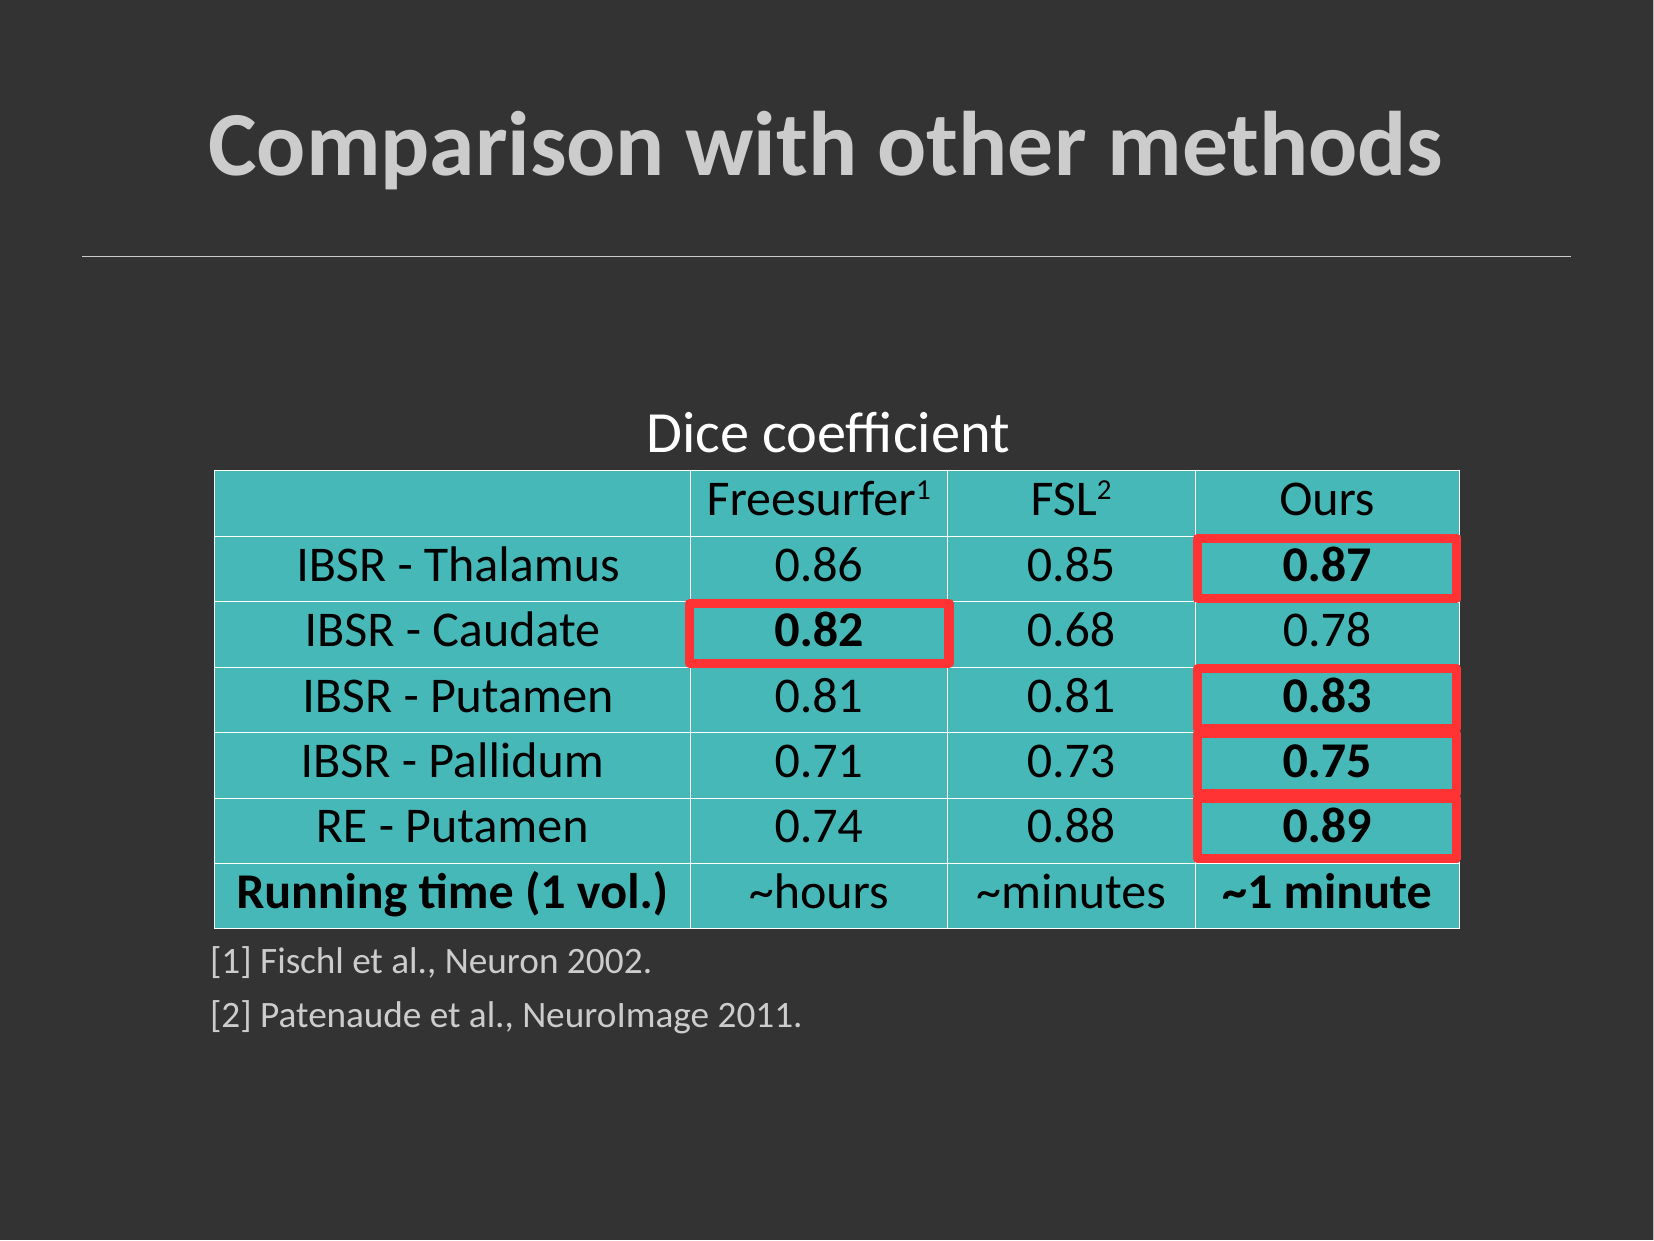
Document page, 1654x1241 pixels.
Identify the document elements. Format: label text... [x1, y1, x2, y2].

table_cell IBSR - Thalamus [215, 537, 690, 601]
table_cell 0.82 [694, 608, 944, 659]
list [1] Fischl et al., Neuron 2002. [2] Patenaude et al., NeuroImage 2011. [210, 945, 1216, 1039]
table_cell 0.75 [1202, 738, 1452, 789]
table_cell 0.73 [948, 733, 1193, 798]
table_cell 0.81 [691, 668, 947, 732]
table_cell 0.89 [1202, 803, 1452, 854]
table_cell 0.88 [948, 799, 1195, 863]
table_cell 0.81 [948, 668, 1193, 732]
table_cell IBSR - Putamen [215, 668, 690, 732]
table_cell ~1 minute [1196, 864, 1459, 928]
table_cell 0.74 [691, 799, 947, 863]
table_header Freesurfer1 [691, 476, 947, 536]
table_cell 0.68 [953, 602, 1195, 667]
table_header FSL2 [948, 476, 1195, 536]
table_cell IBSR - Pallidum [215, 733, 690, 798]
table_cell 0.85 [948, 537, 1193, 601]
title Comparison with other methods [82, 49, 1571, 257]
table_cell IBSR - Caudate [215, 602, 686, 667]
text_box Dice coefficient [210, 401, 1460, 476]
table_cell 0.71 [691, 733, 947, 798]
table_cell Running time (1 vol.) [215, 864, 690, 928]
table_header [215, 476, 690, 536]
table_cell RE - Putamen [215, 799, 690, 863]
table_cell ~minutes [948, 864, 1195, 928]
table_cell ~hours [691, 864, 947, 928]
table_cell 0.87 [1202, 543, 1452, 594]
table_cell 0.86 [691, 537, 947, 599]
table_cell 0.78 [1196, 603, 1459, 664]
table_header Ours [1196, 476, 1459, 534]
table_cell 0.83 [1202, 673, 1452, 724]
